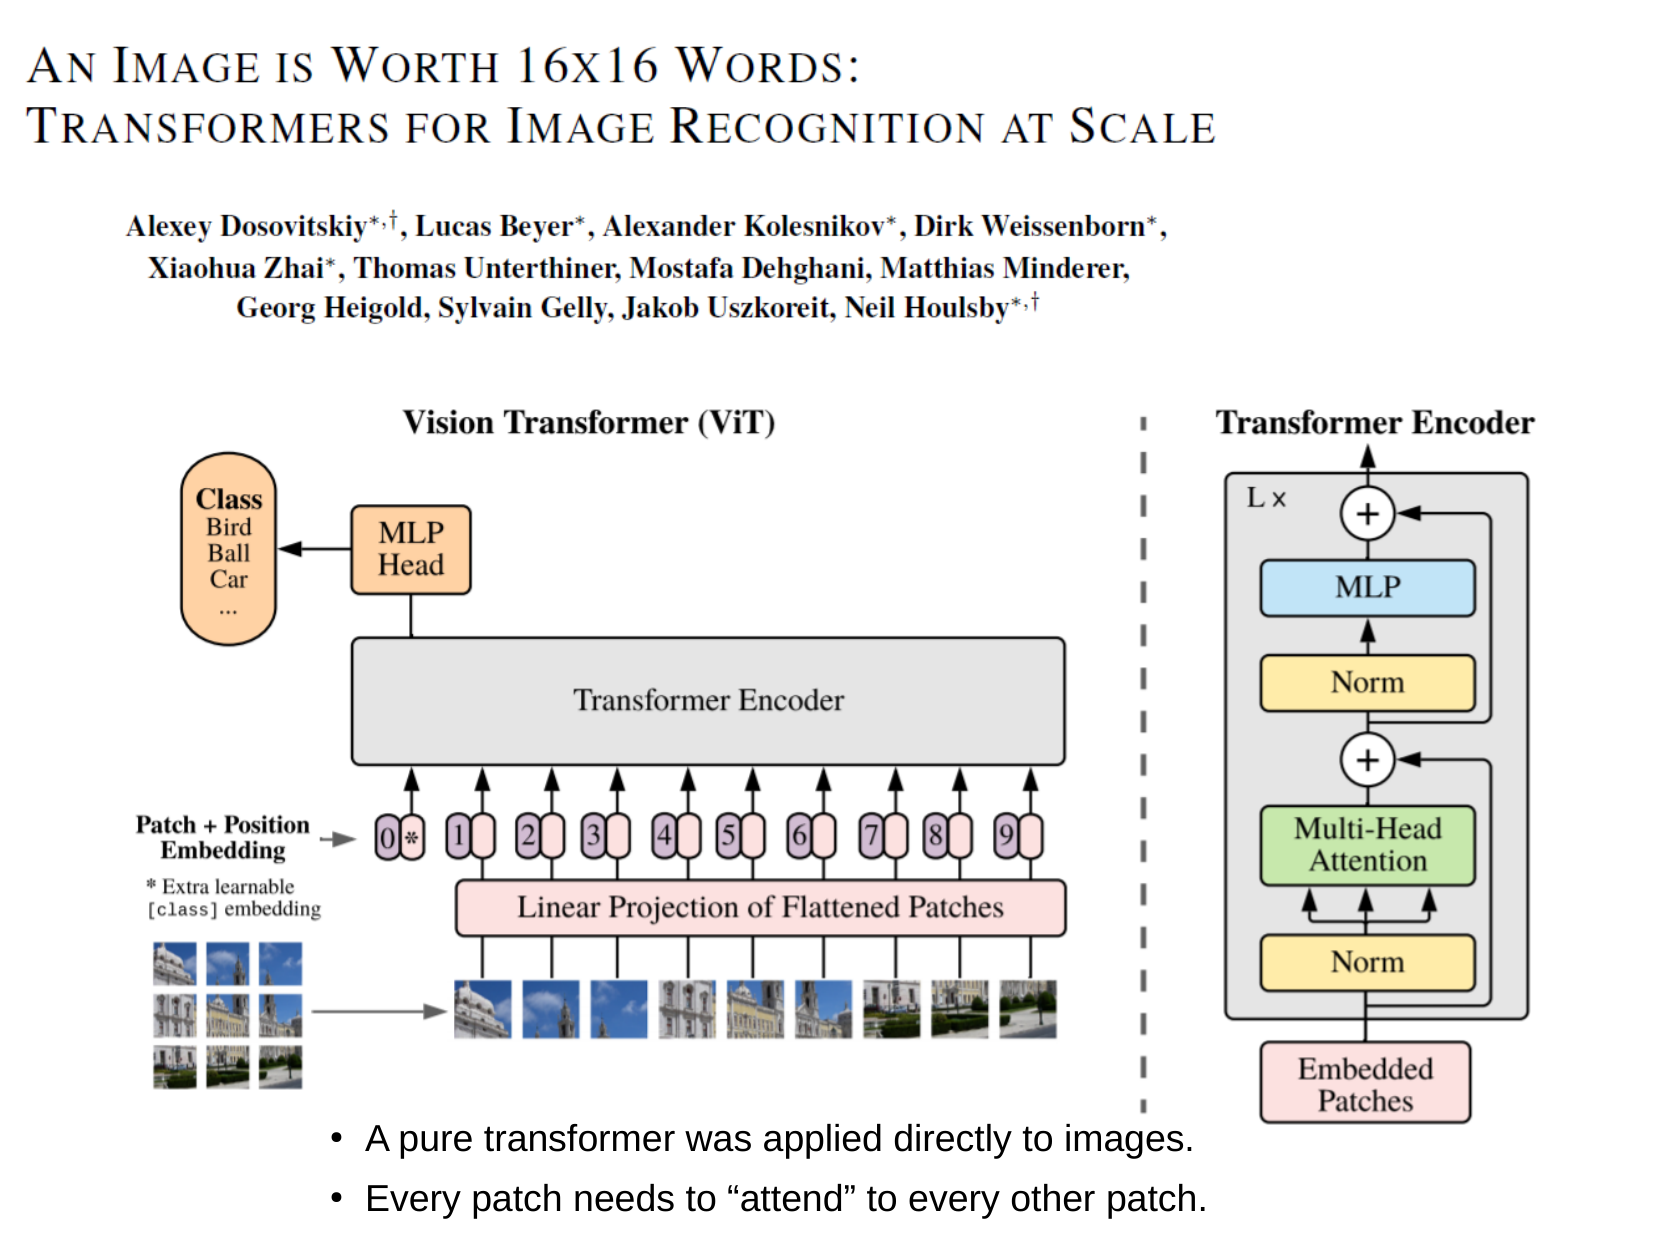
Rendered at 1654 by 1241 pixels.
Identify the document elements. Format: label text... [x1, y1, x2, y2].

text_box A pure transformer was applied directly to images. Every patch needs to “attend” to every other patch. [315, 1110, 1231, 1241]
picture [10, 18, 1618, 1166]
